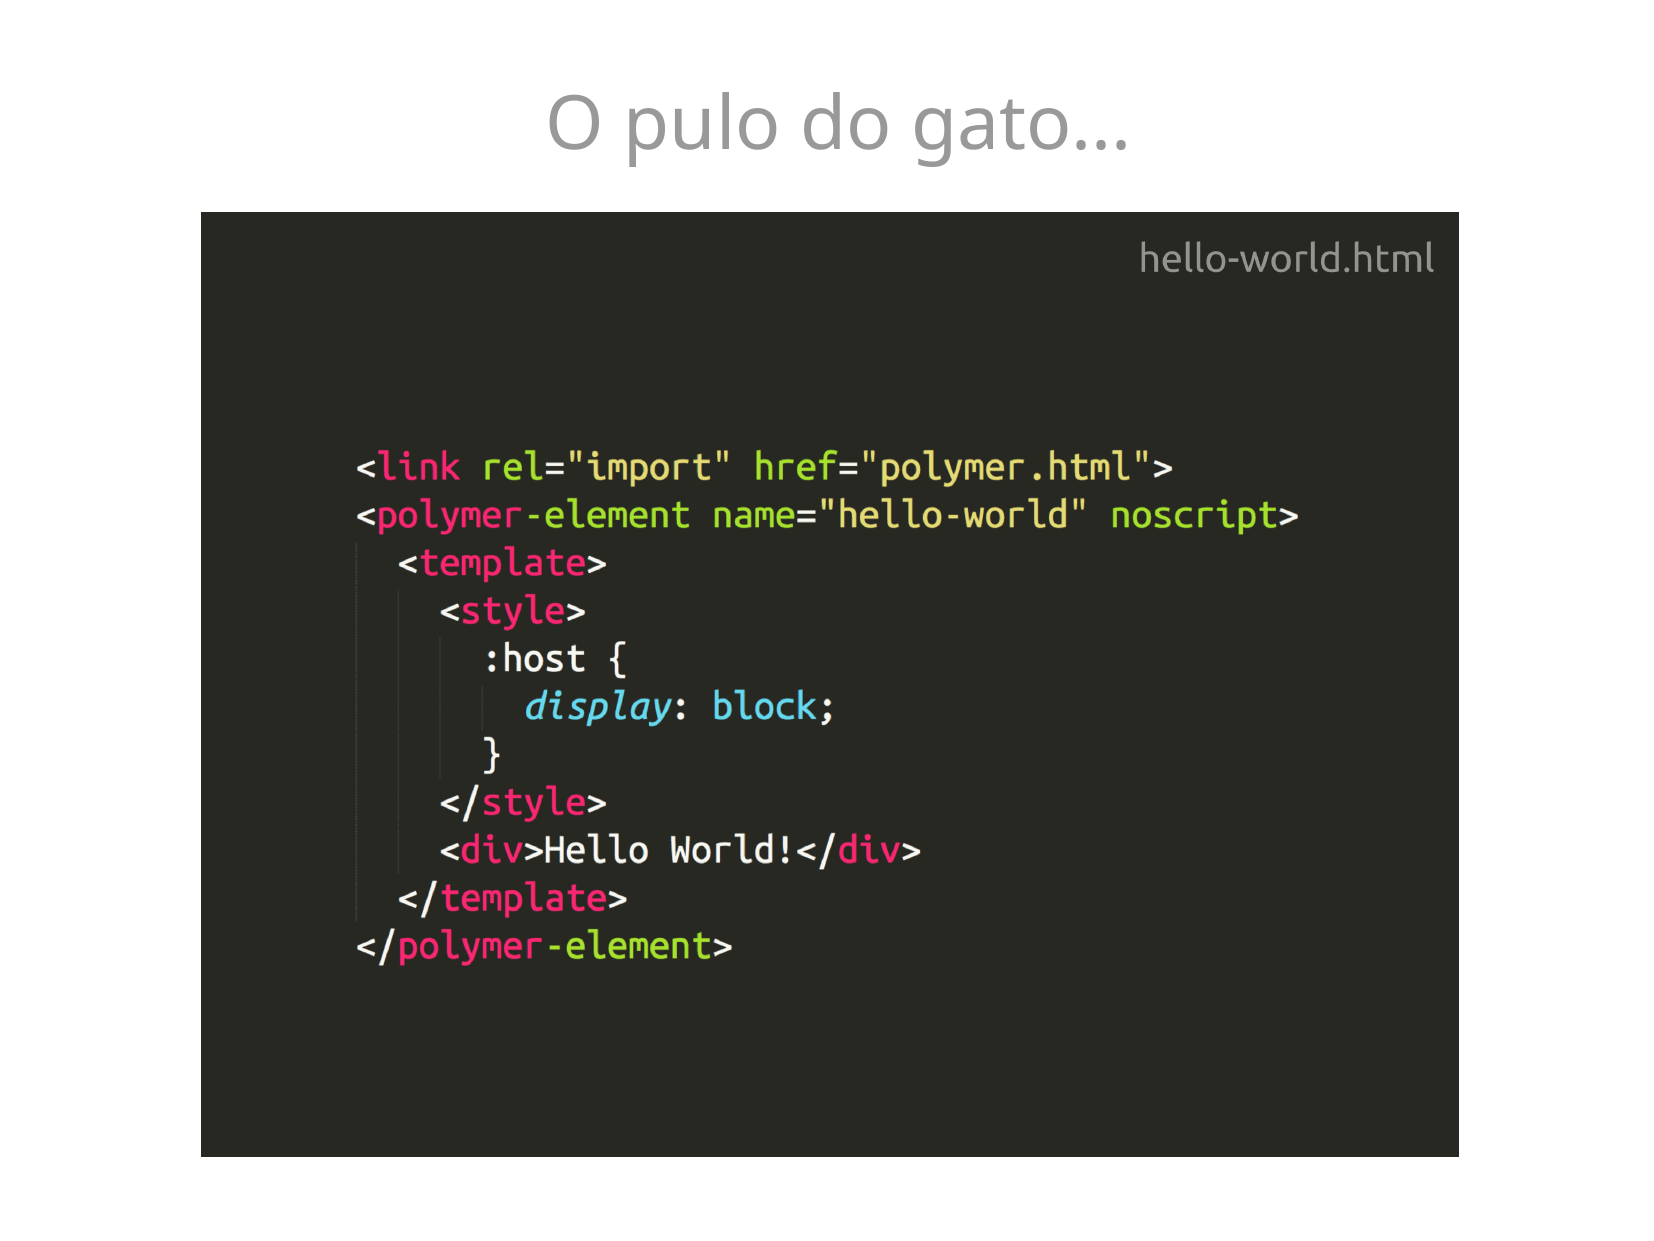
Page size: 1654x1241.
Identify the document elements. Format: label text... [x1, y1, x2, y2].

title O pulo do gato... [94, 16, 1584, 224]
picture [201, 224, 1459, 1157]
